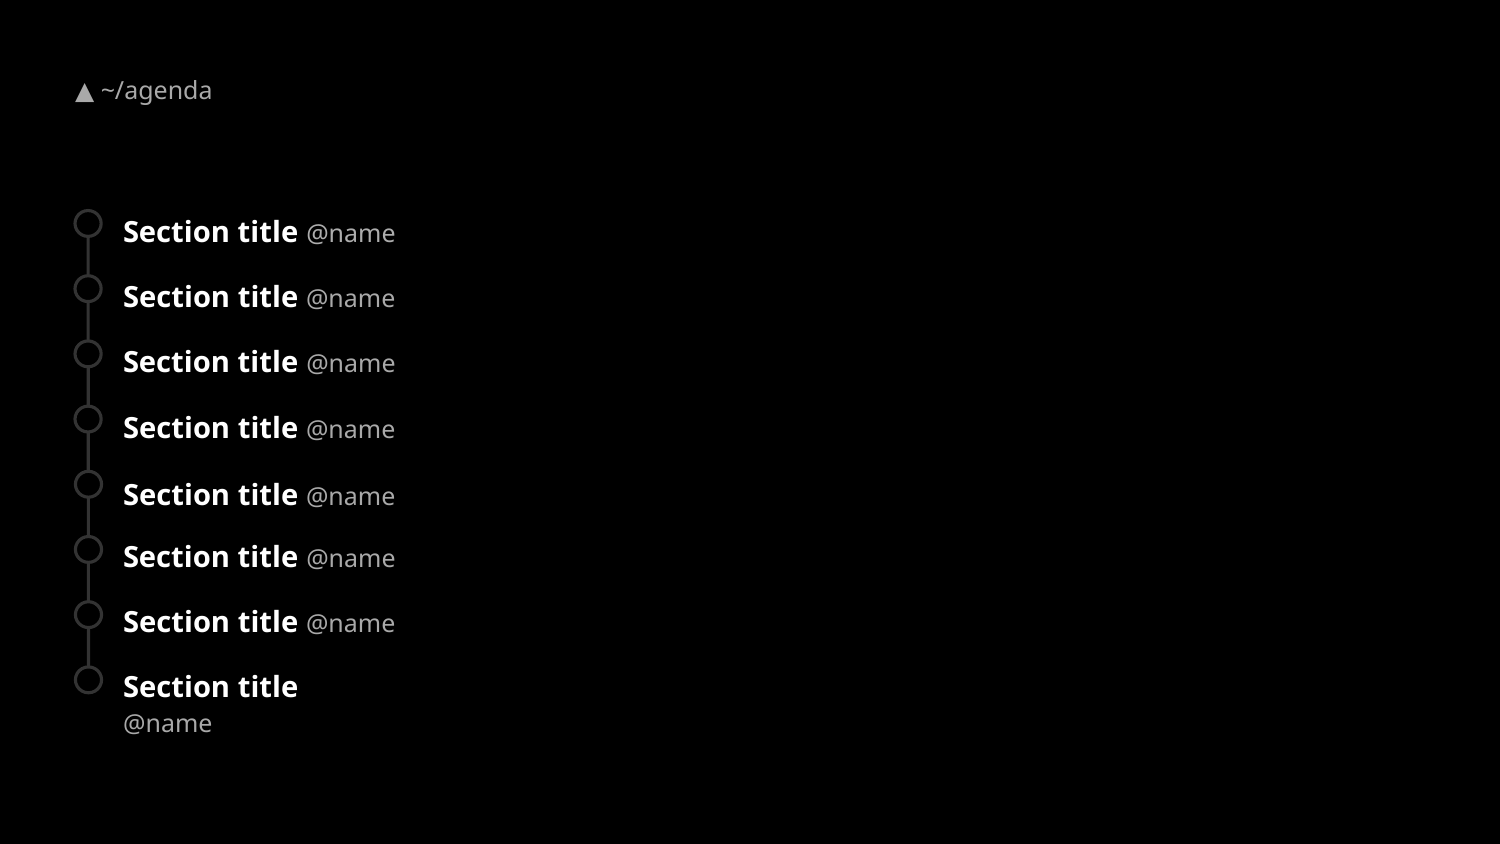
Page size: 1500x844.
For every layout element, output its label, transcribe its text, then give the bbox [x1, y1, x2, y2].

text_box [75, 406, 102, 432]
text_box Section title @name [123, 404, 578, 440]
text_box [75, 471, 102, 498]
text_box [75, 536, 102, 563]
text_box [75, 601, 102, 628]
text_box Section title @name [123, 272, 809, 309]
text_box Section title @name [123, 471, 543, 507]
text_box Section title @name [123, 337, 436, 373]
text_box Section title @name [123, 597, 513, 634]
text_box [75, 275, 102, 302]
text_box [75, 666, 102, 693]
text_box Section title @name [123, 208, 471, 244]
text_box ▲ ~/agenda [75, 75, 381, 106]
text_box Section title @name [123, 532, 889, 569]
text_box Section title @name [123, 662, 396, 699]
text_box [75, 210, 102, 237]
text_box [75, 340, 102, 367]
